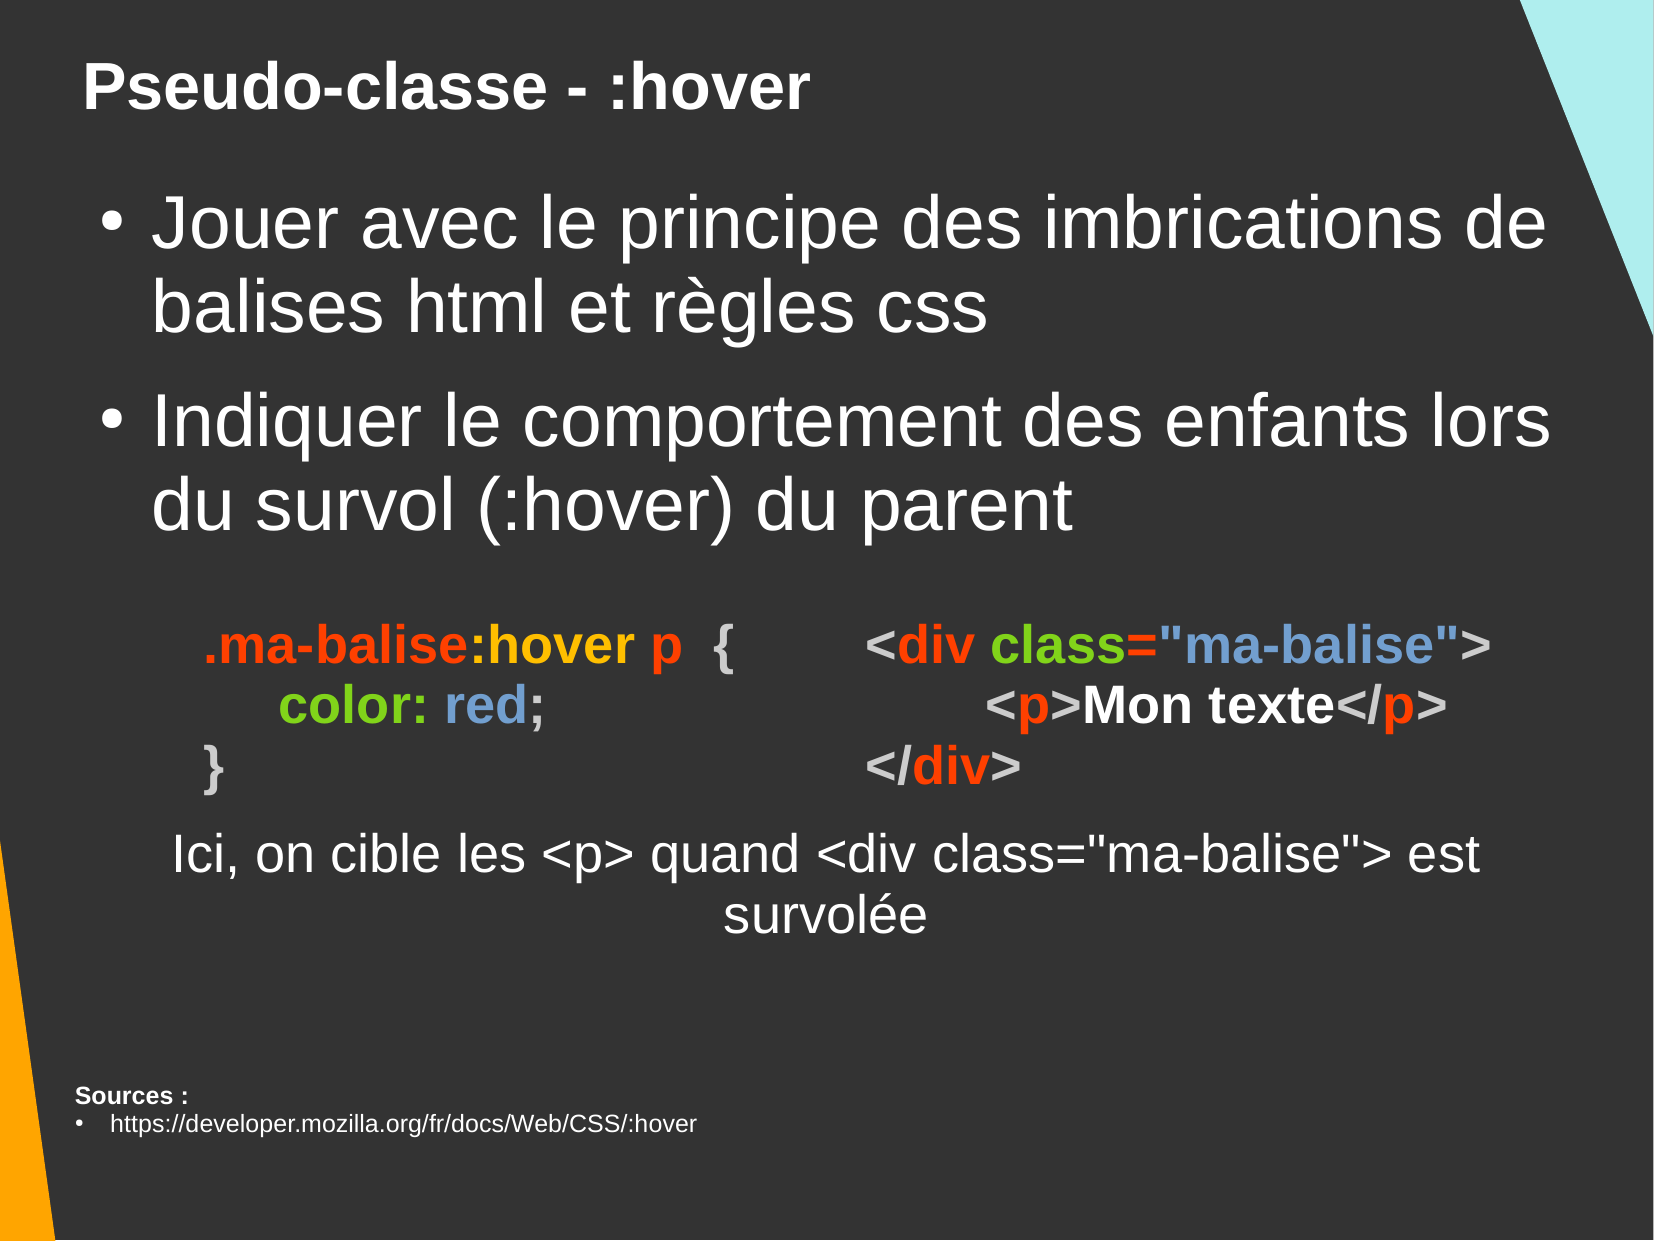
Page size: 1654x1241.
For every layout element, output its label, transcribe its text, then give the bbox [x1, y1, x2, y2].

text_box [1519, 0, 1654, 338]
text_box .ma-balise:hover p { color: red; } [188, 606, 815, 804]
list Jouer avec le principe des imbrications de balises html et règles css Indiquer le comportement des enfants lors du survol (:hover) du parent [80, 180, 1605, 603]
text_box Sources : https://developer.mozilla.org/fr/docs/Web/CSS/:hover [60, 1074, 1546, 1241]
title Ici, on cible les <p> quand <div class="ma-balise"> est survolée [94, 823, 1560, 945]
text_box <div class="ma-balise"> <p>Mon texte</p> </div> [850, 606, 1548, 804]
text_box [0, 840, 56, 1241]
title Pseudo-classe - :hover [82, 49, 1571, 152]
